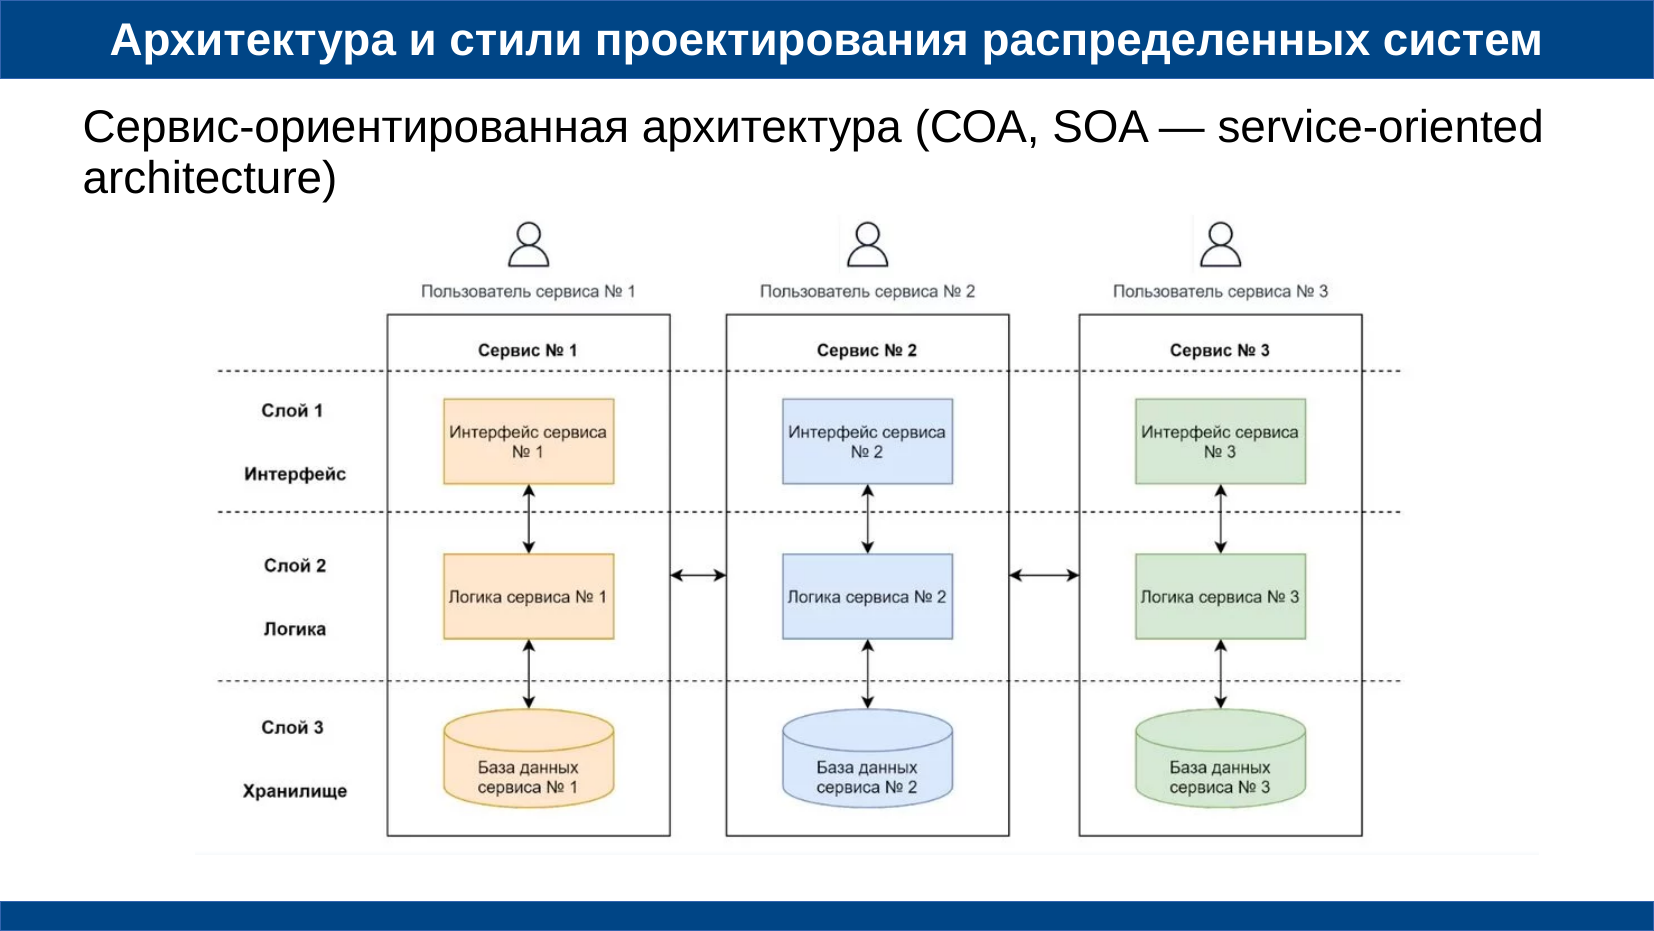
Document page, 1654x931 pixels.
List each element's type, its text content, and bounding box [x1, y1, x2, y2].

picture [195, 206, 1539, 856]
title Архитектура и стили проектирования распределенных систем [0, 0, 1654, 79]
list Сервис-ориентированная архитектура (СОА, SOA — service-oriented architecture) [82, 101, 1571, 359]
